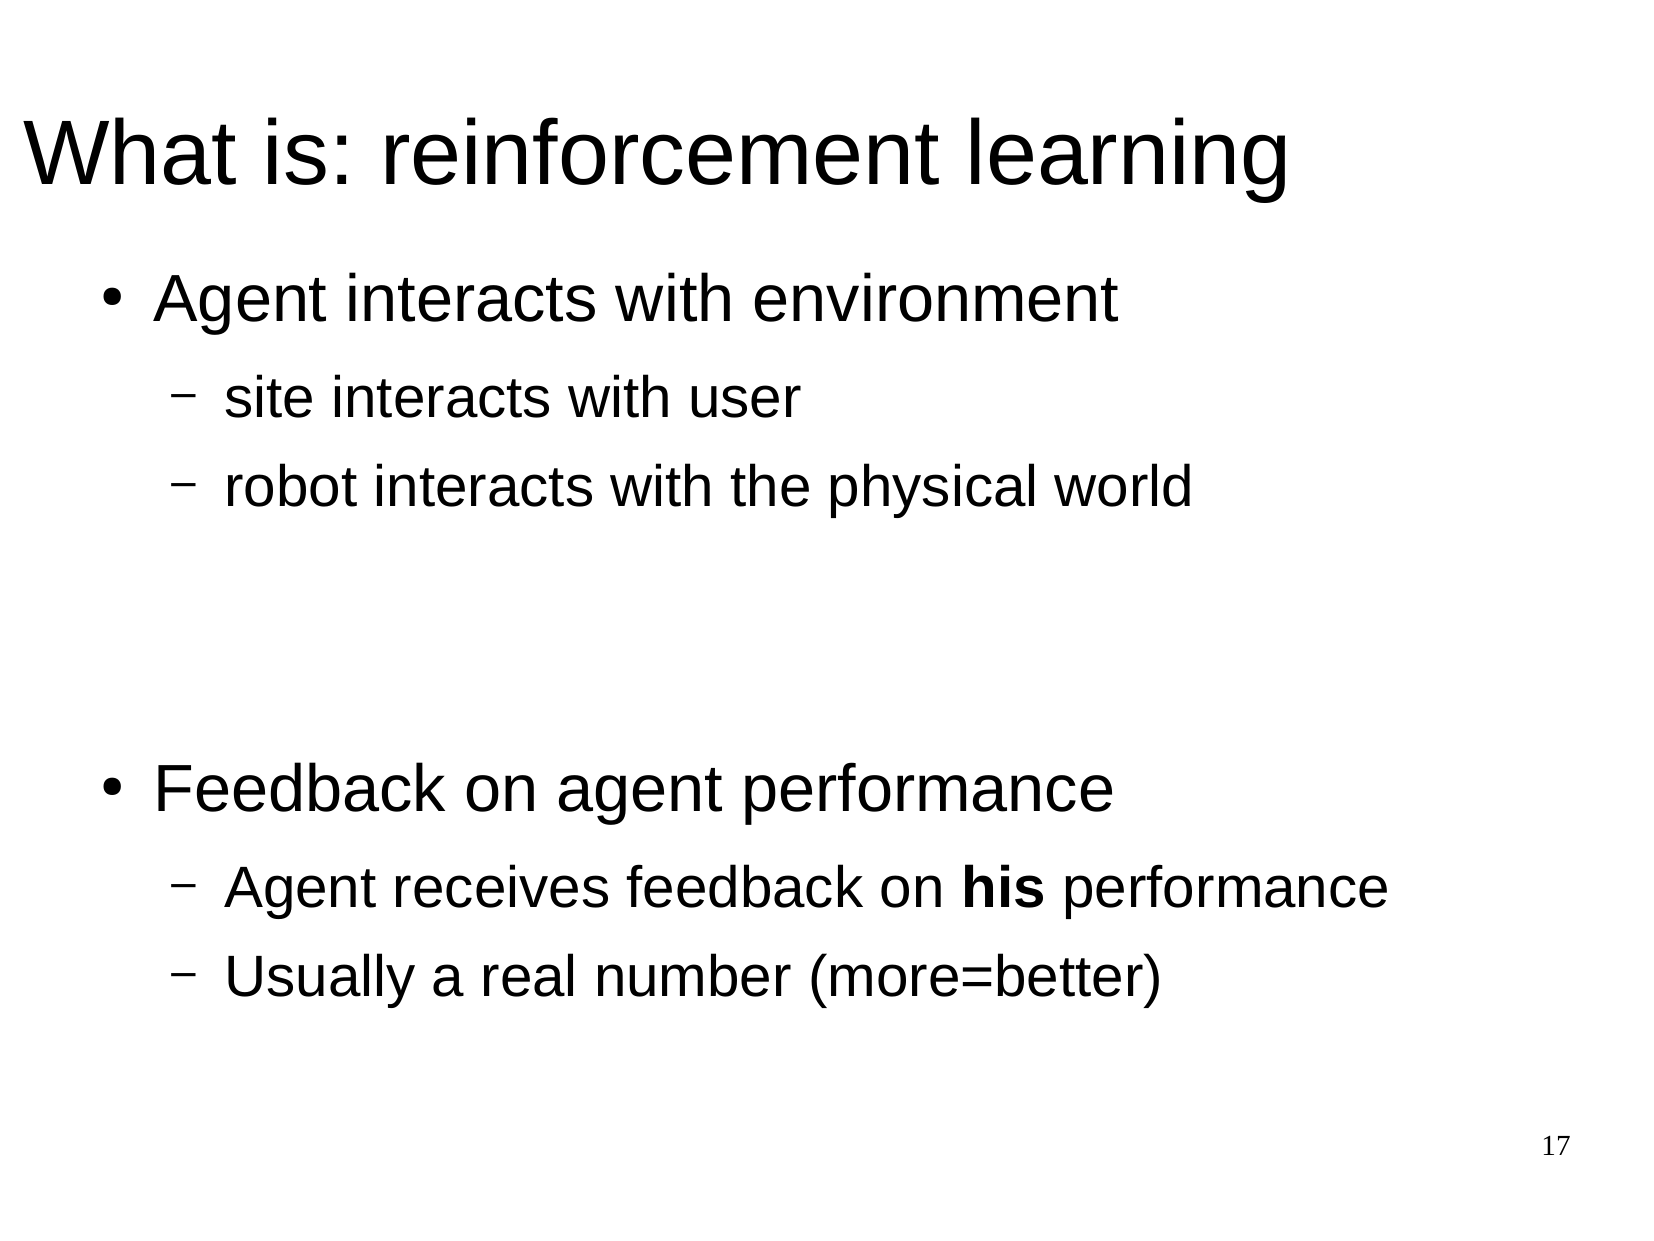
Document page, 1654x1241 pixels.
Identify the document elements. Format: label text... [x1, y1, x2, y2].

list Agent interacts with environment site interacts with user robot interacts with the physical world Feedback on agent performance Agent receives feedback on his performance Usually a real number (more=better) [82, 260, 1571, 1211]
title What is: reinforcement learning [23, 49, 1512, 257]
